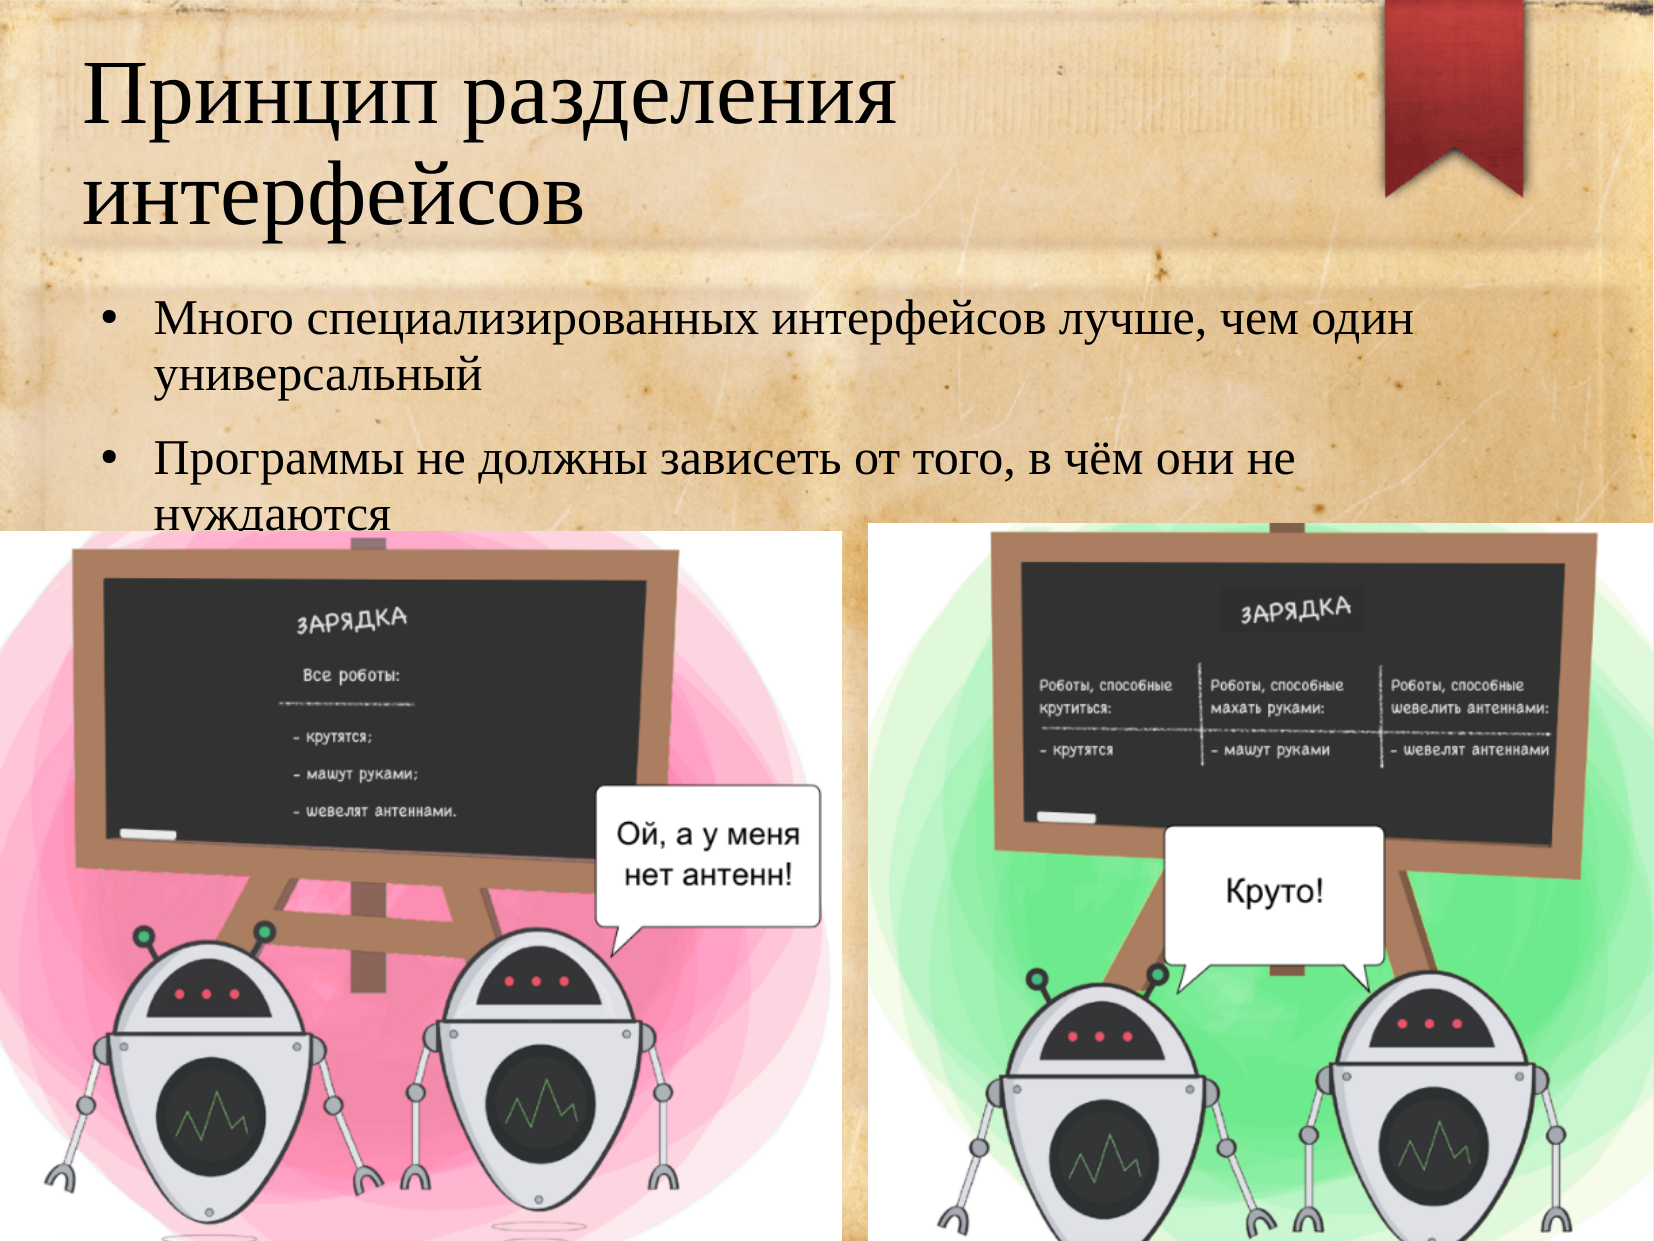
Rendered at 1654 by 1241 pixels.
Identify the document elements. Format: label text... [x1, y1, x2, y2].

title Принцип разделения интерфейсов [82, 40, 1347, 245]
picture [0, 0, 1654, 1241]
list Много специализированных интерфейсов лучше, чем один универсальный Программы не должны зависеть от того, в чём они не нуждаются [82, 290, 1538, 1010]
